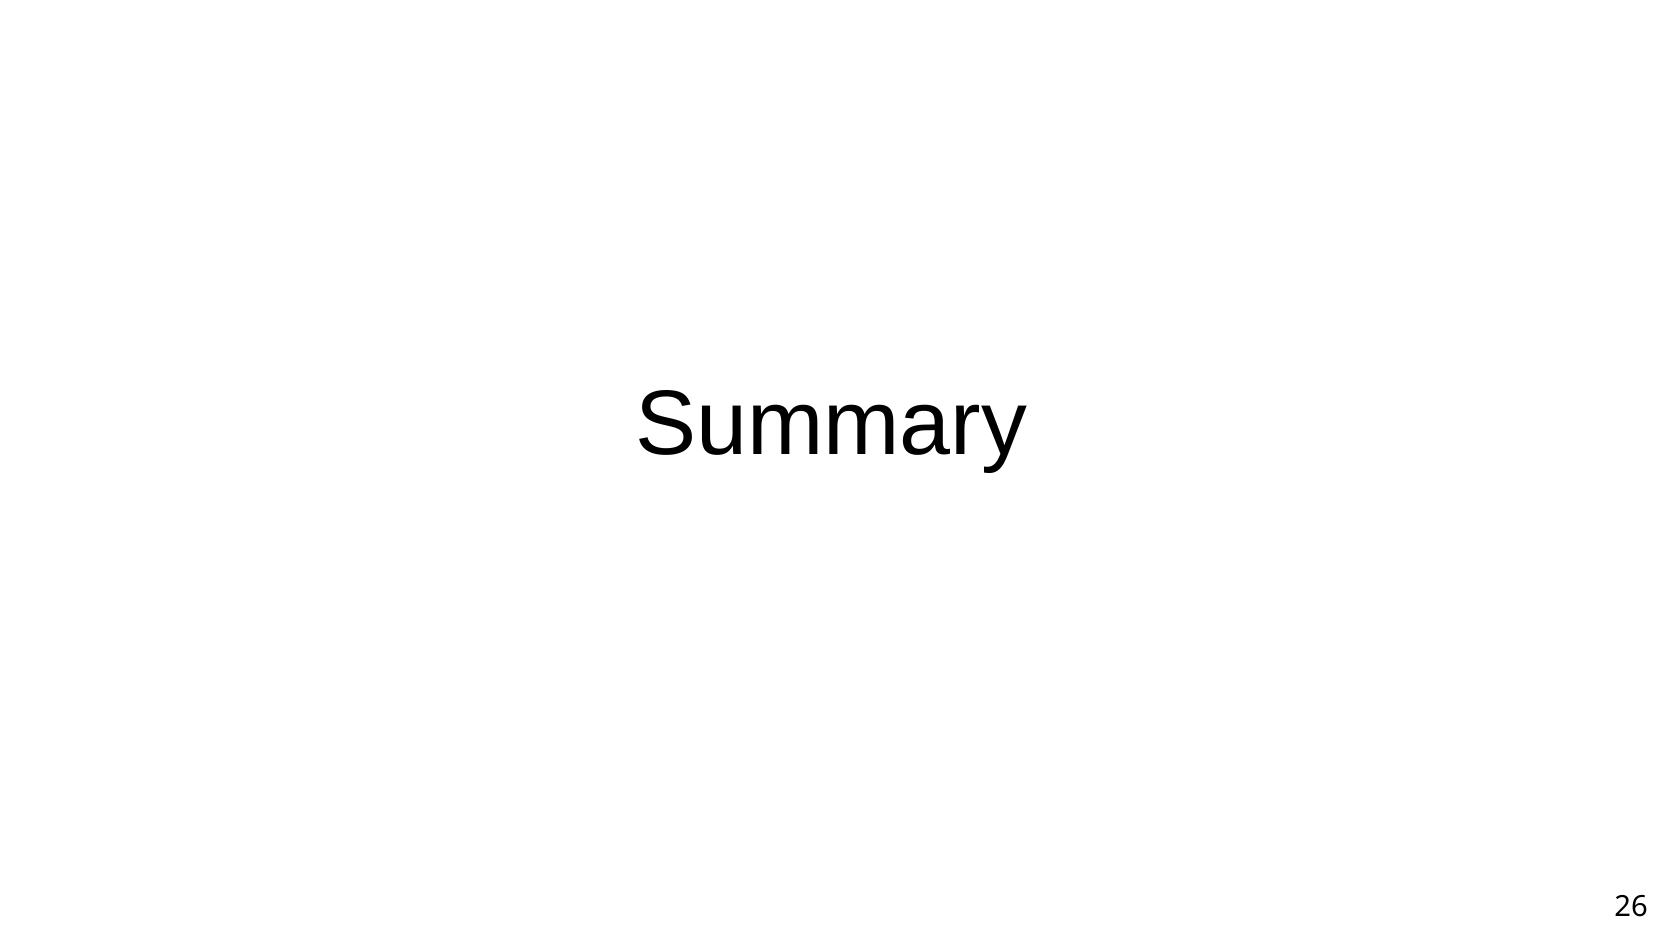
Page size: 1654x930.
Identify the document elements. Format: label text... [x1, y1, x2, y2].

title Summary [87, 344, 1576, 501]
